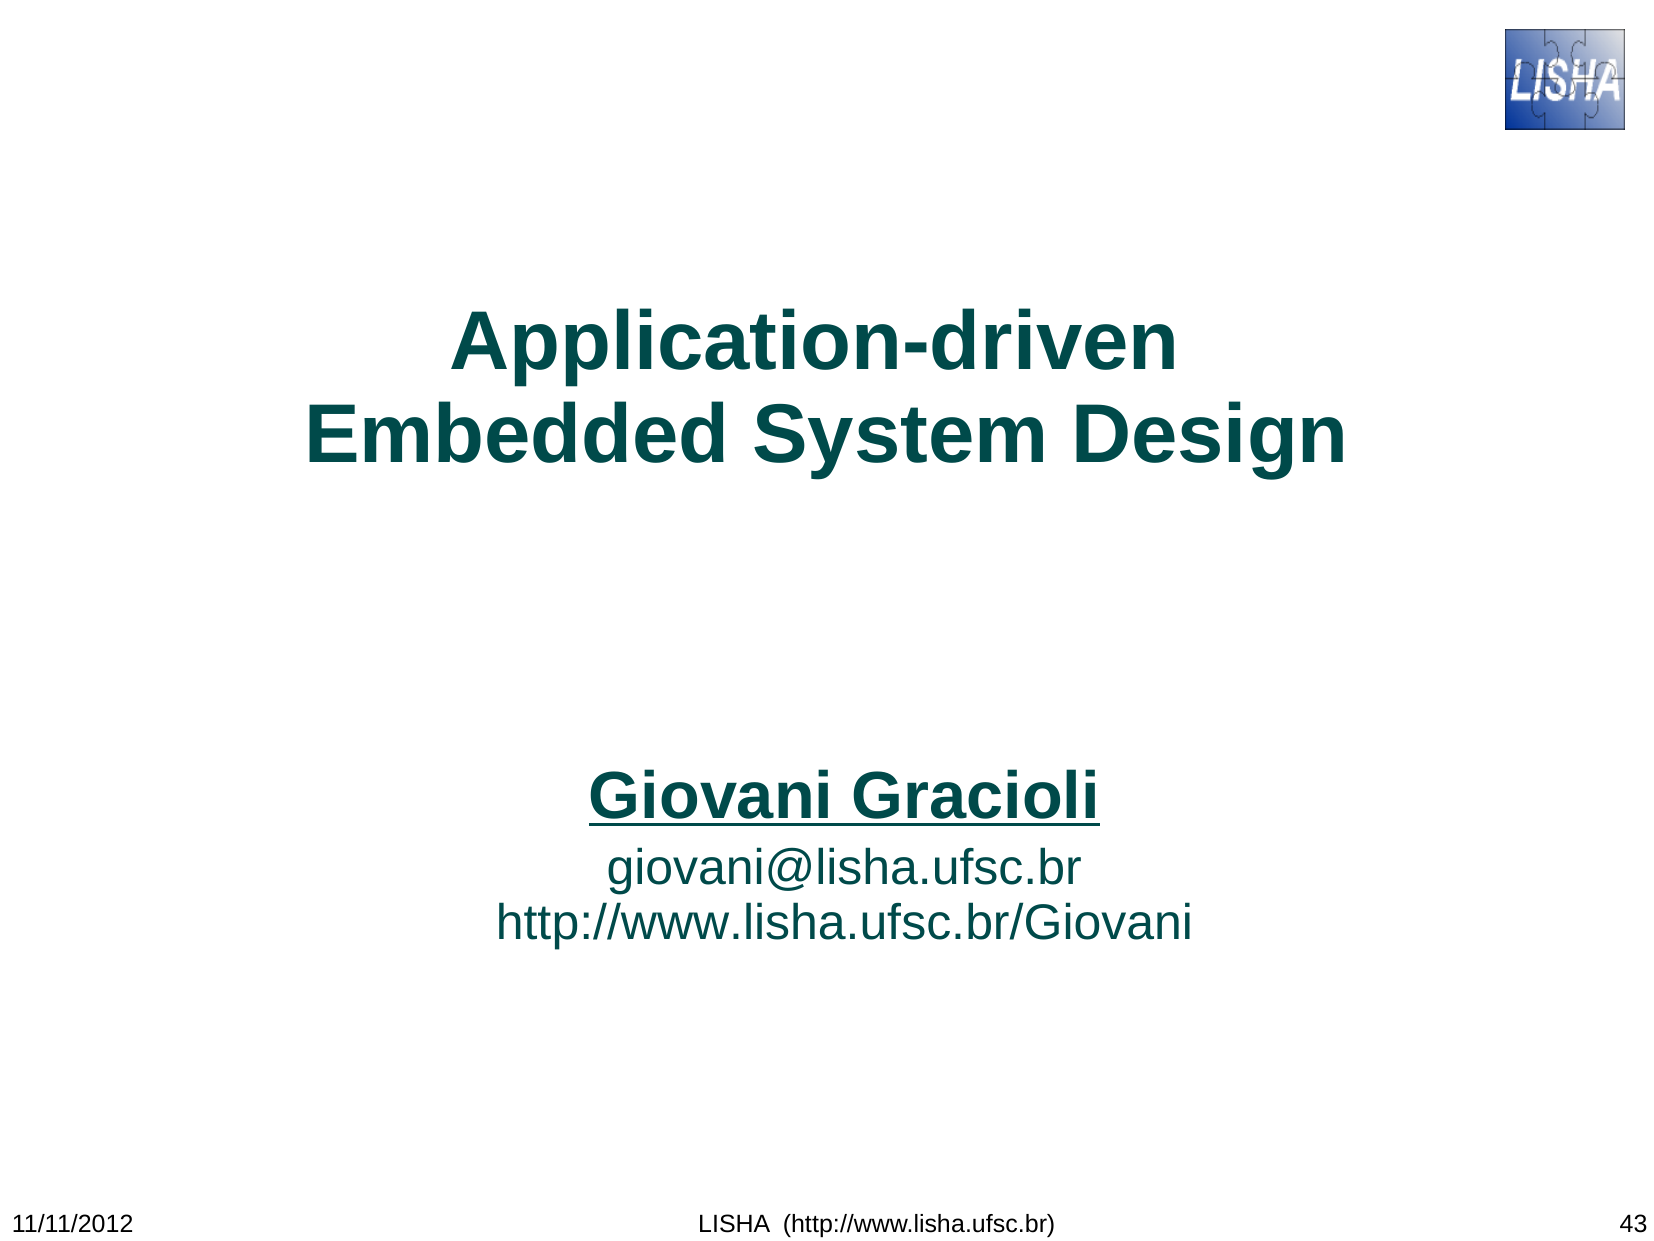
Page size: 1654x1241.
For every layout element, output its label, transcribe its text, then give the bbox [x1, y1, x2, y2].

subtitle Giovani Gracioli giovani@lisha.ufsc.br http://www.lisha.ufsc.br/Giovani [59, 631, 1595, 1164]
title Application-driven Embedded System Design [59, 225, 1595, 550]
picture [1505, 29, 1625, 130]
